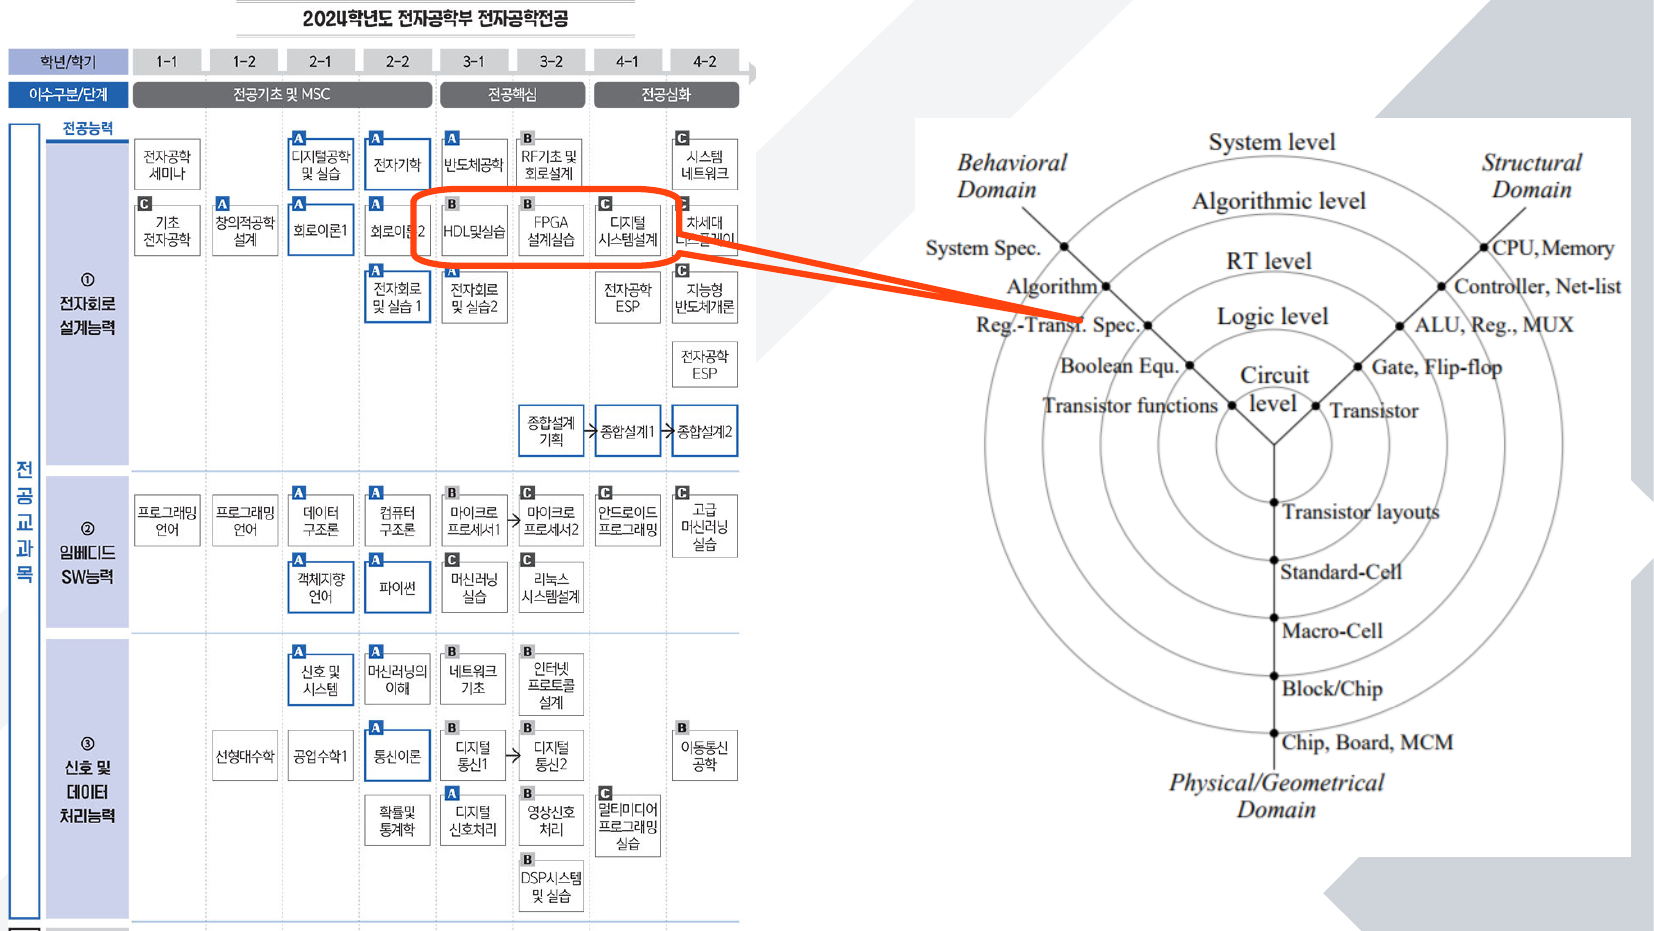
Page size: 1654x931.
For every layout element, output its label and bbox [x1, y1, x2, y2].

picture [8, 0, 756, 931]
picture [417, 193, 756, 262]
picture [915, 118, 1631, 857]
